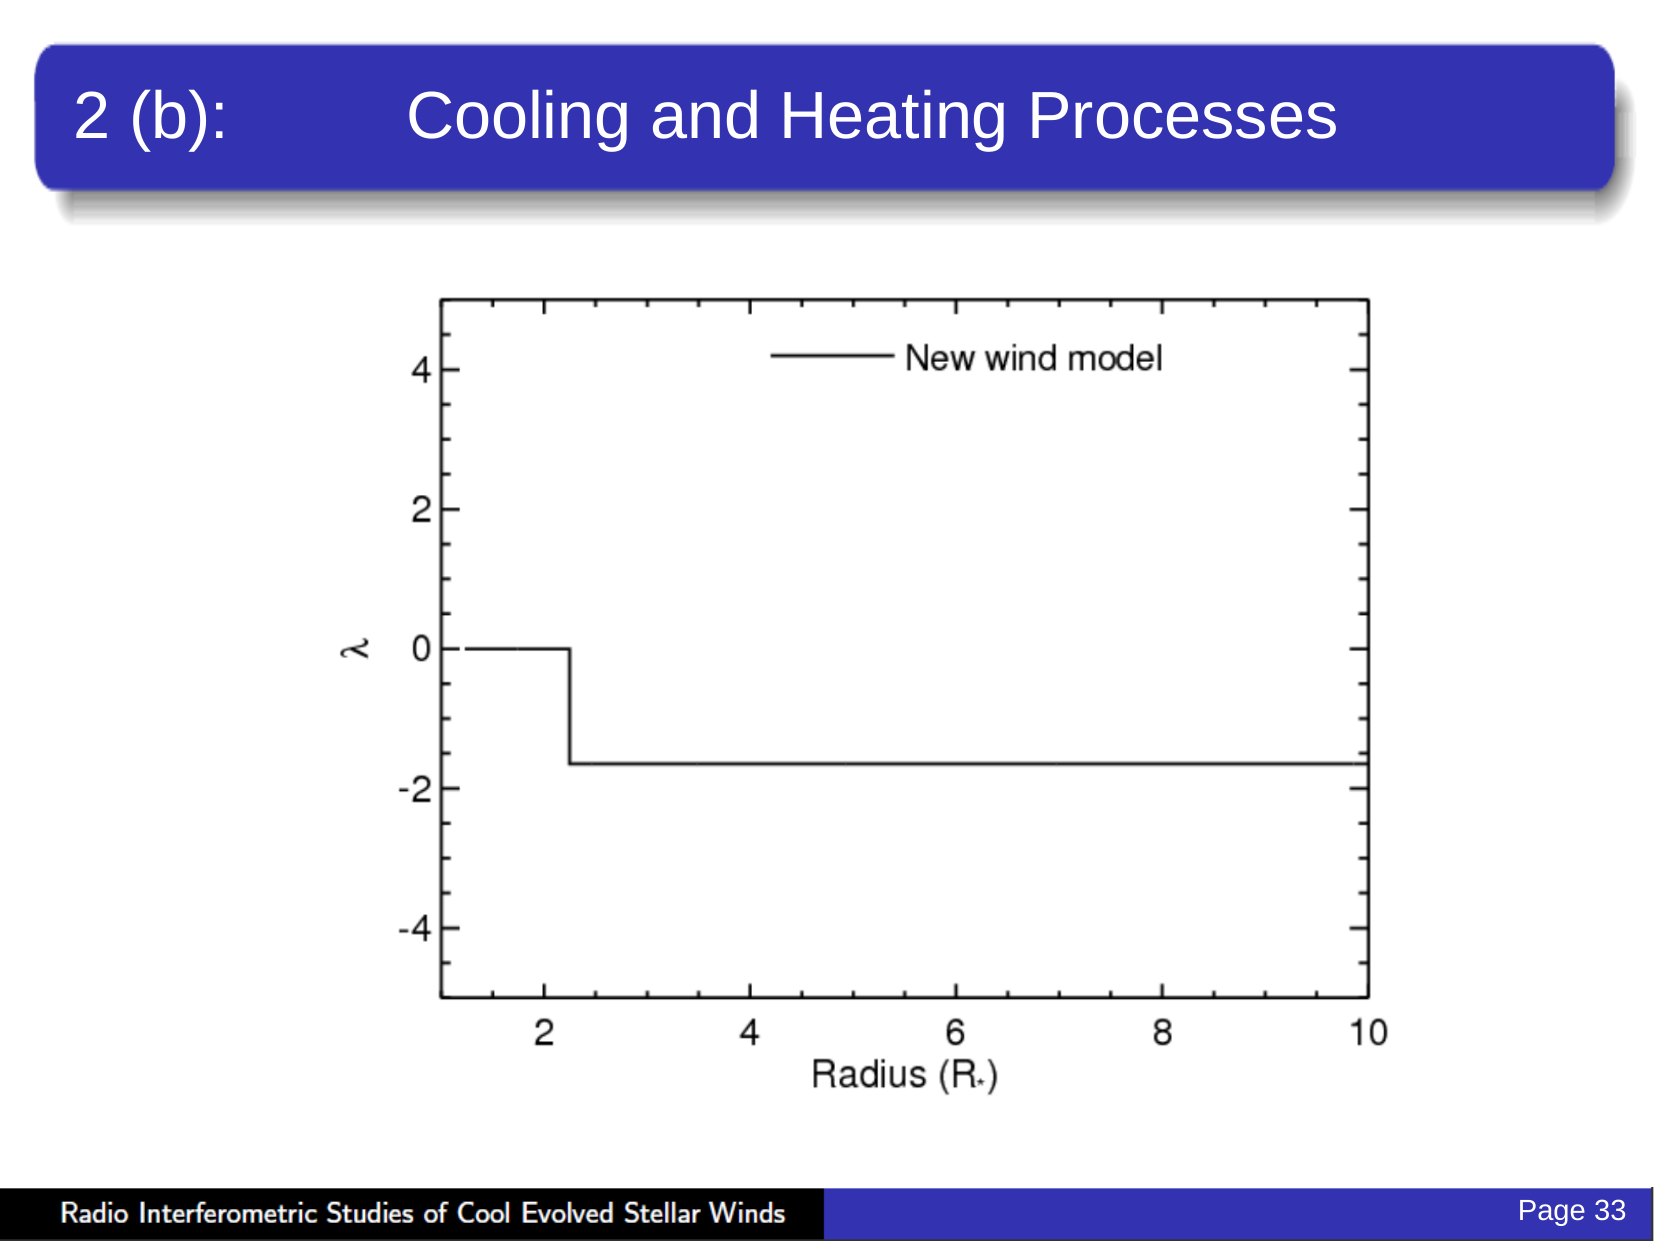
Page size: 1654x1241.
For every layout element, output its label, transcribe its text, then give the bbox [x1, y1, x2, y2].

text_box 2 (b): Cooling and Heating Processes [59, 70, 1595, 189]
picture [23, 29, 1648, 1124]
text_box Page 33 [814, 1187, 1642, 1235]
picture [0, 1187, 1654, 1241]
